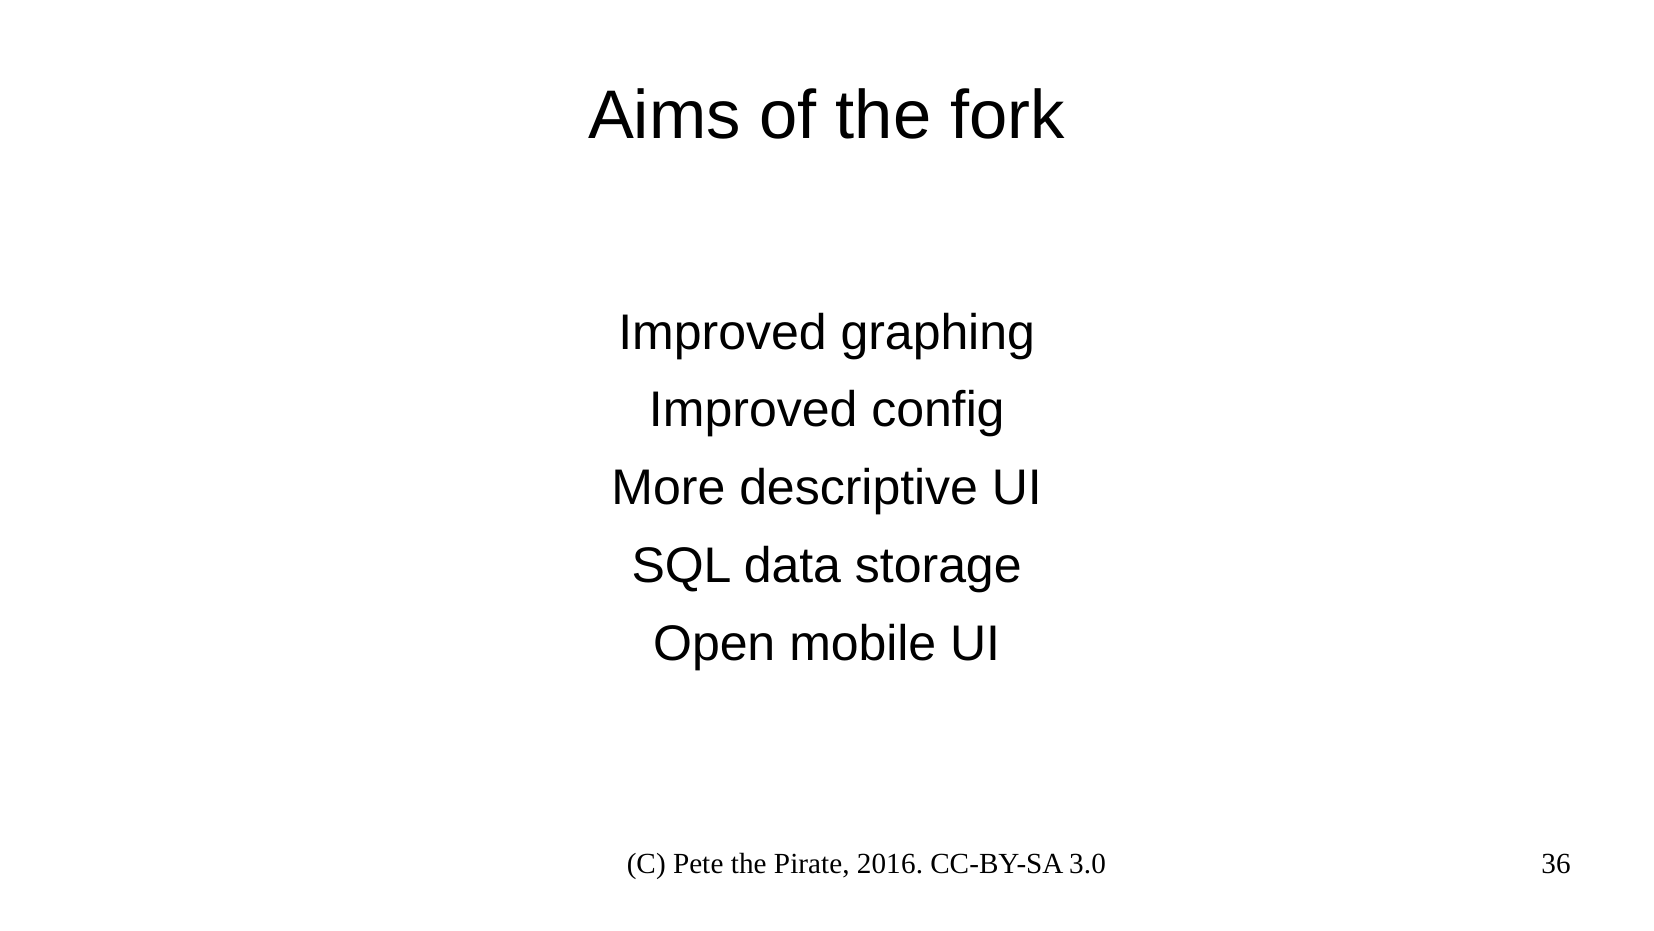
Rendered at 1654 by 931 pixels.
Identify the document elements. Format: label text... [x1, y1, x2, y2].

title Aims of the fork [82, 37, 1571, 193]
list Improved graphing Improved config More descriptive UI SQL data storage Open mobile UI [82, 217, 1571, 757]
